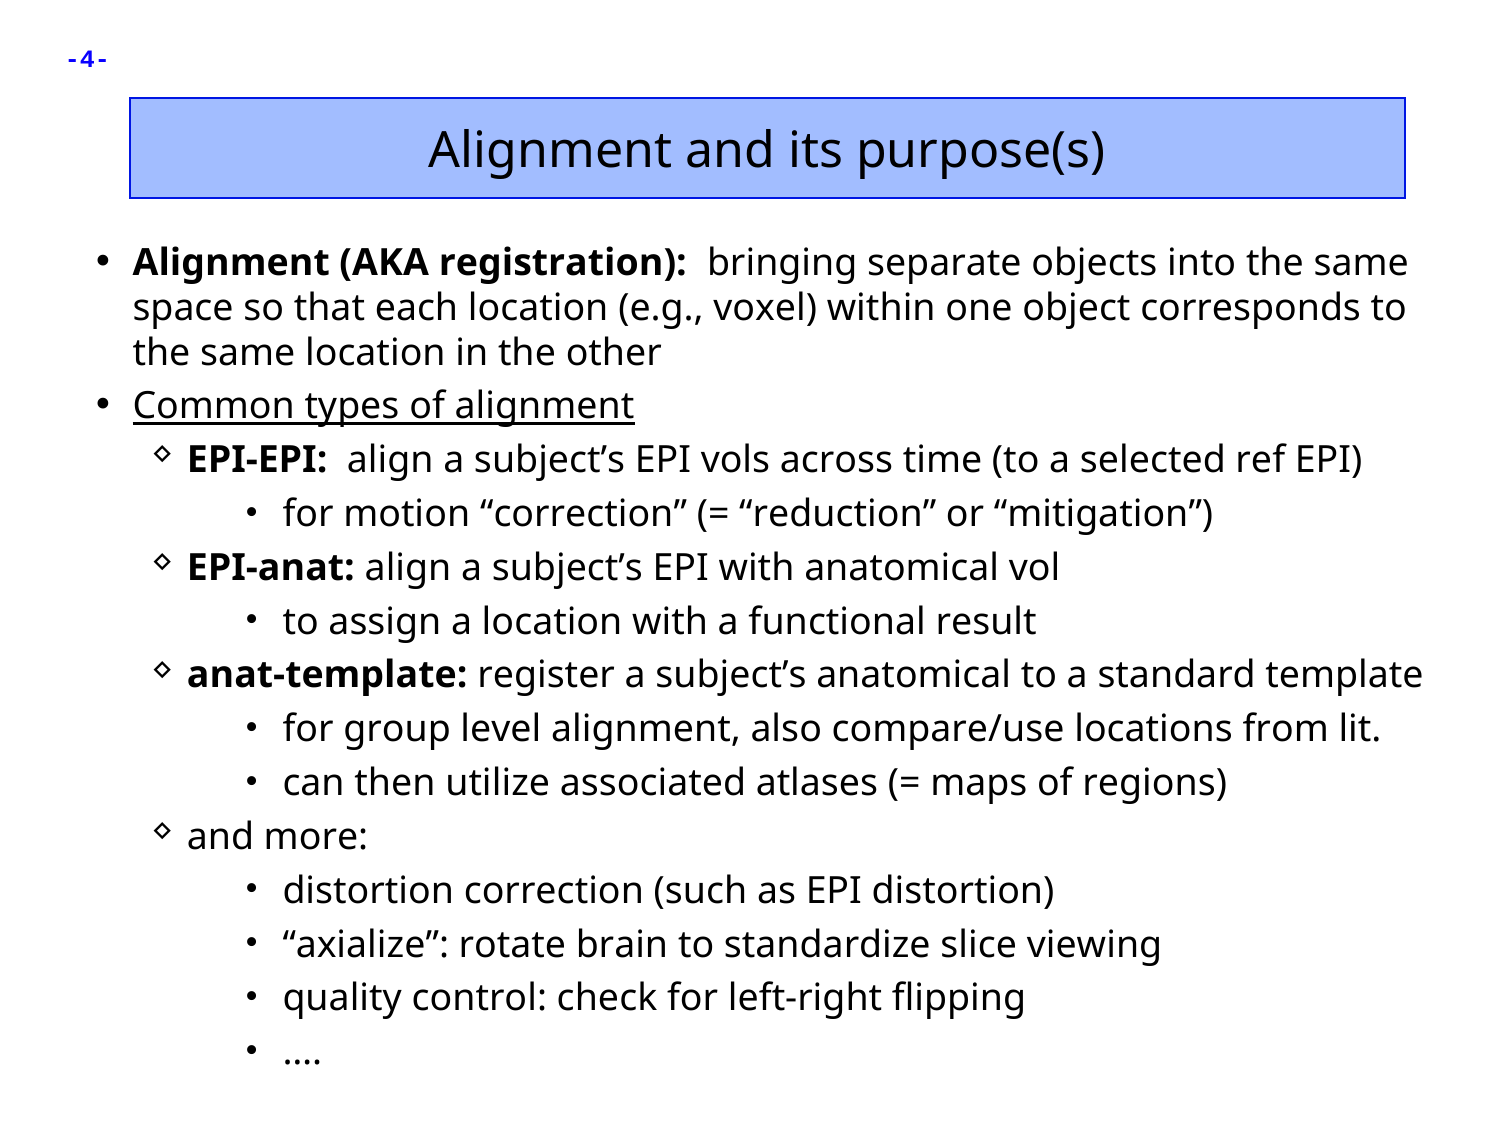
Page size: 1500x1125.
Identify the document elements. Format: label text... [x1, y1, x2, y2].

text_box Alignment (AKA registration): bringing separate objects into the same space so that each location (e.g., voxel) within one object corresponds to the same location in the other Common types of alignment EPI-EPI: align a subject’s EPI vols across time (to a selected ref EPI) for motion “correction” (= “reduction” or “mitigation”) EPI-anat: align a subject’s EPI with anatomical vol to assign a location with a functional result anat-template: register a subject’s anatomical to a standard template for group level alignment, also compare/use locations from lit. can then utilize associated atlases (= maps of regions) and more: distortion correction (such as EPI distortion) “axialize”: rotate brain to standardize slice viewing quality control: check for left-right flipping …. [80, 230, 1440, 1068]
text_box Alignment and its purpose(s) [130, 98, 1405, 198]
